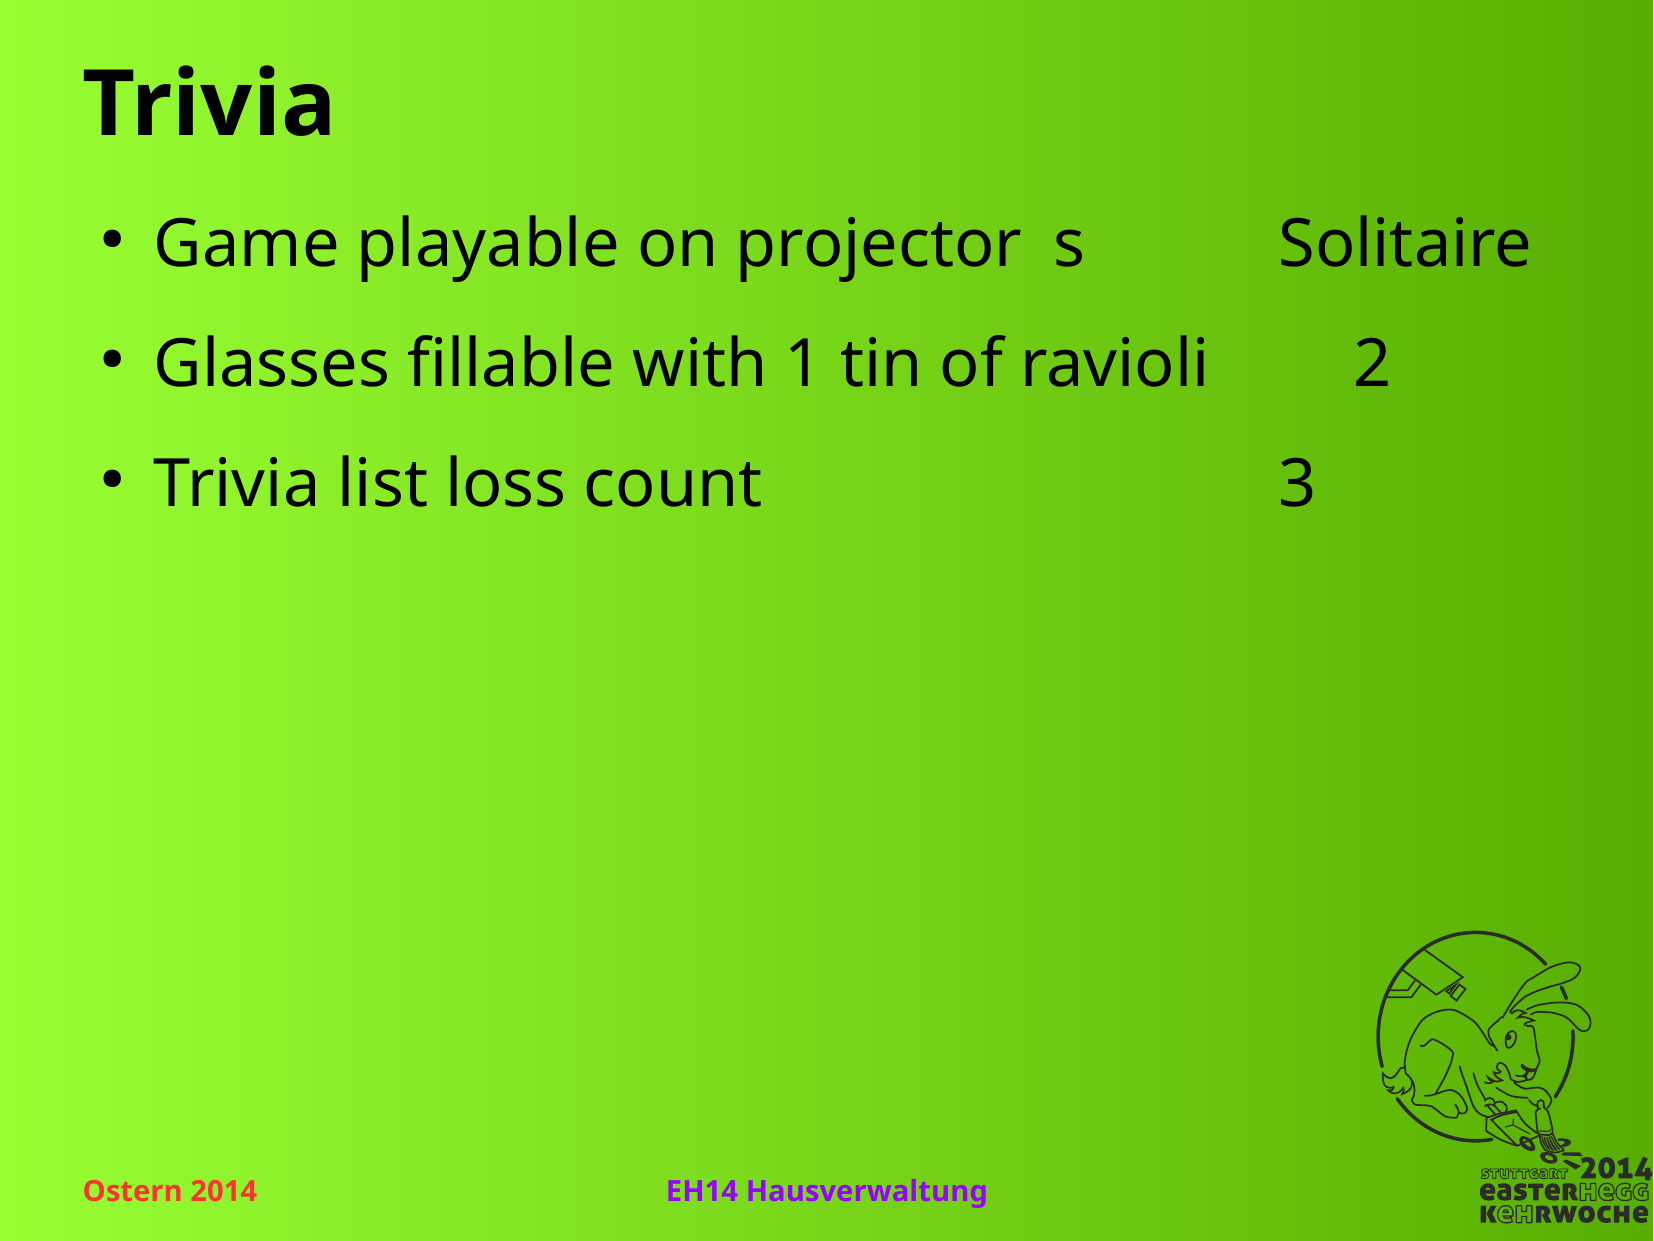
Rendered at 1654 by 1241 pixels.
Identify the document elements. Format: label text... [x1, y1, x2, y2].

title Party Stats [77, 0, 81, 1240]
title Trivia [82, 49, 1571, 151]
list Game playable on projector s Solitaire Glasses fillable with 1 tin of ravioli 2 Trivia list loss count 3 [82, 195, 1571, 1131]
